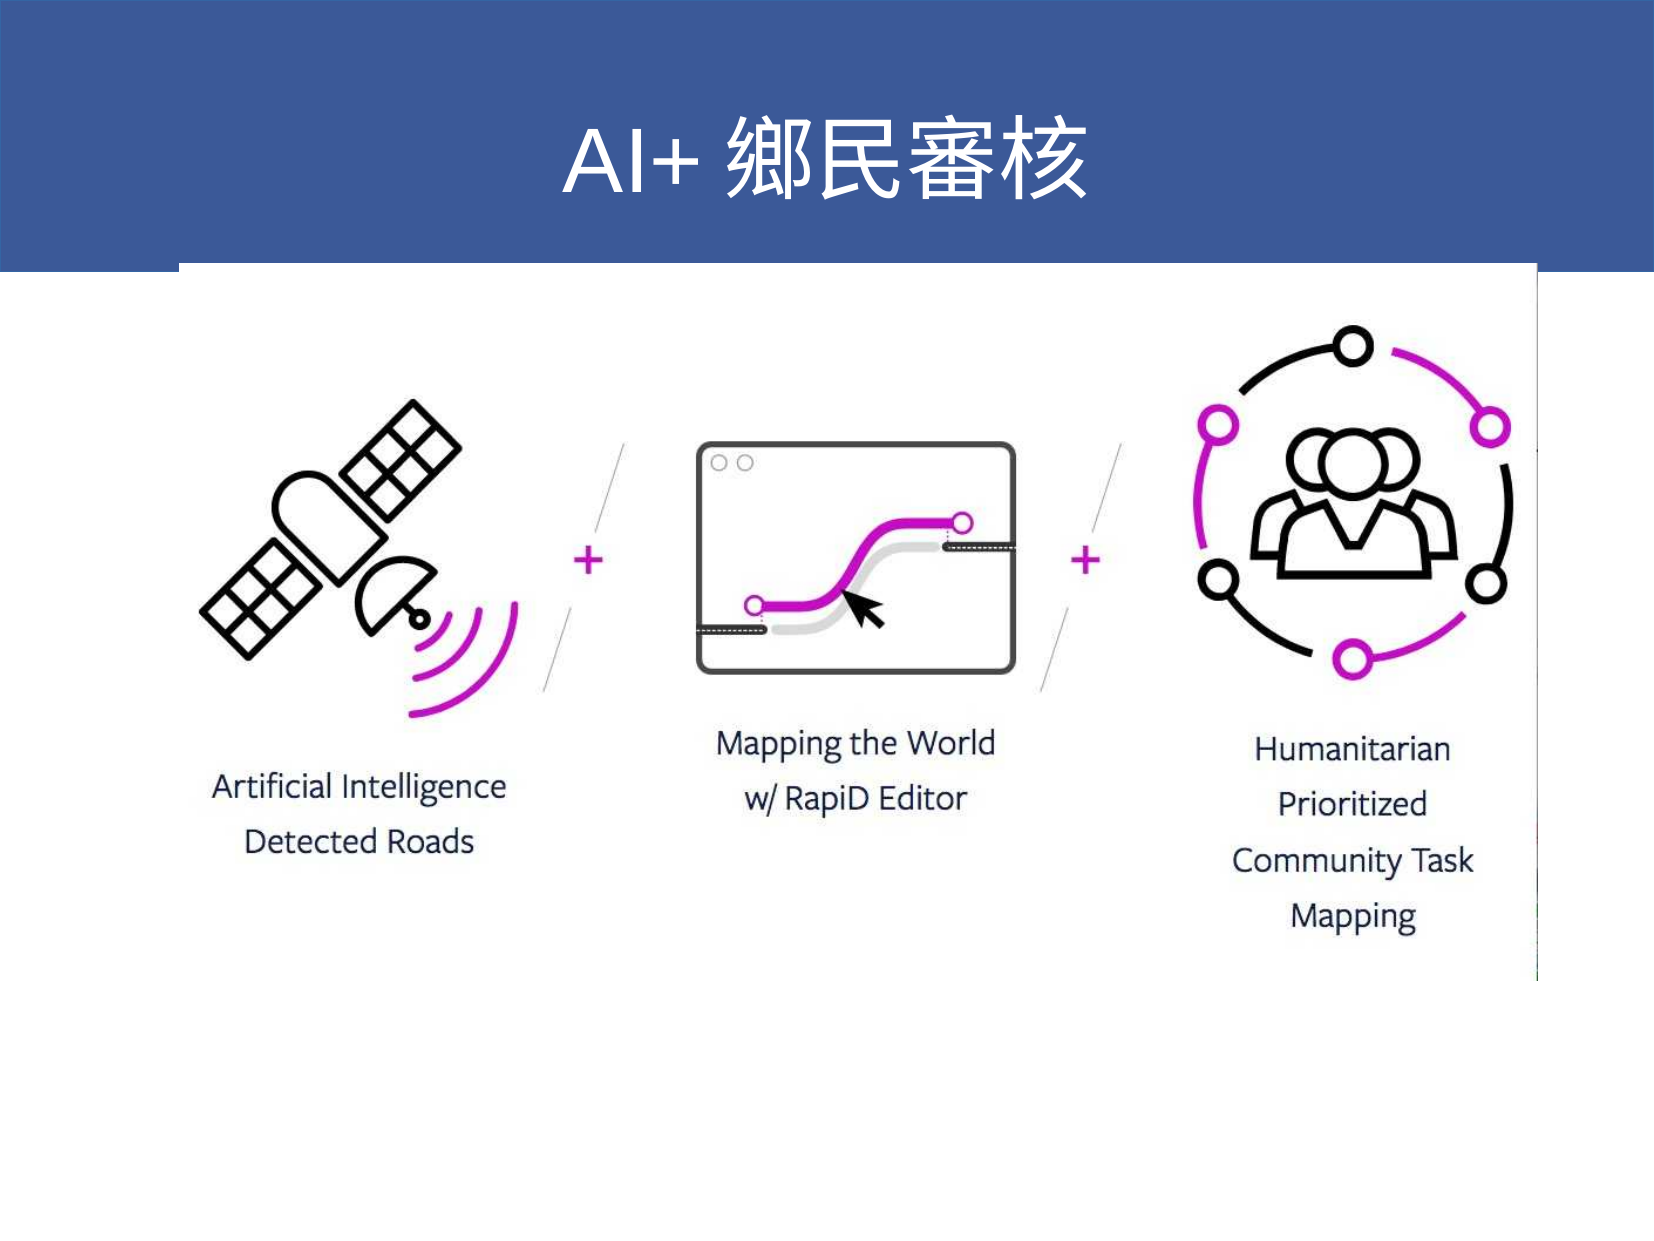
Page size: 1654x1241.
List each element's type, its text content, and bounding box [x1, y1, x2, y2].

picture [179, 263, 1538, 981]
text_box [0, 0, 1654, 272]
title AI+鄉民審核 [82, 49, 1571, 257]
